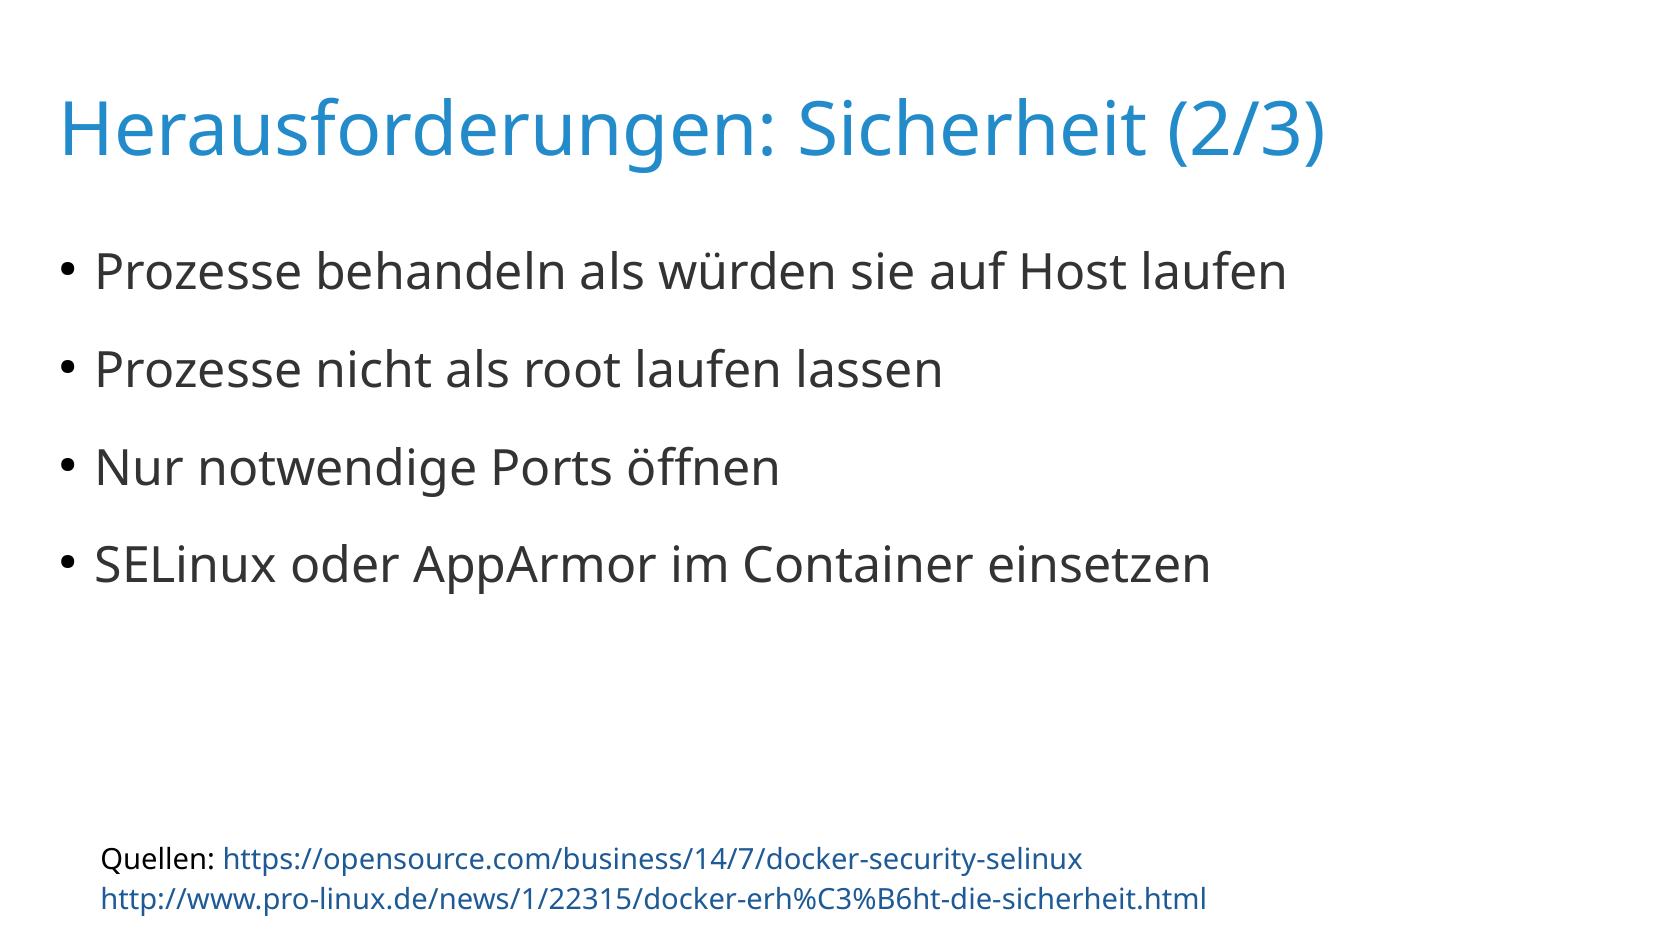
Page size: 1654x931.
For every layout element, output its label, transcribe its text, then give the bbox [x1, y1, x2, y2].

title Herausforderungen: Sicherheit (2/3) [59, 59, 1595, 178]
text_box Quellen: https://opensource.com/business/14/7/docker-security-selinux http://www.pro-linux.de/news/1/22315/docker-erh%C3%B6ht-die-sicherheit.html [94, 838, 1156, 917]
list Prozesse behandeln als würden sie auf Host laufen Prozesse nicht als root laufen lassen Nur notwendige Ports öffnen SELinux oder AppArmor im Container einsetzen [59, 236, 1595, 768]
